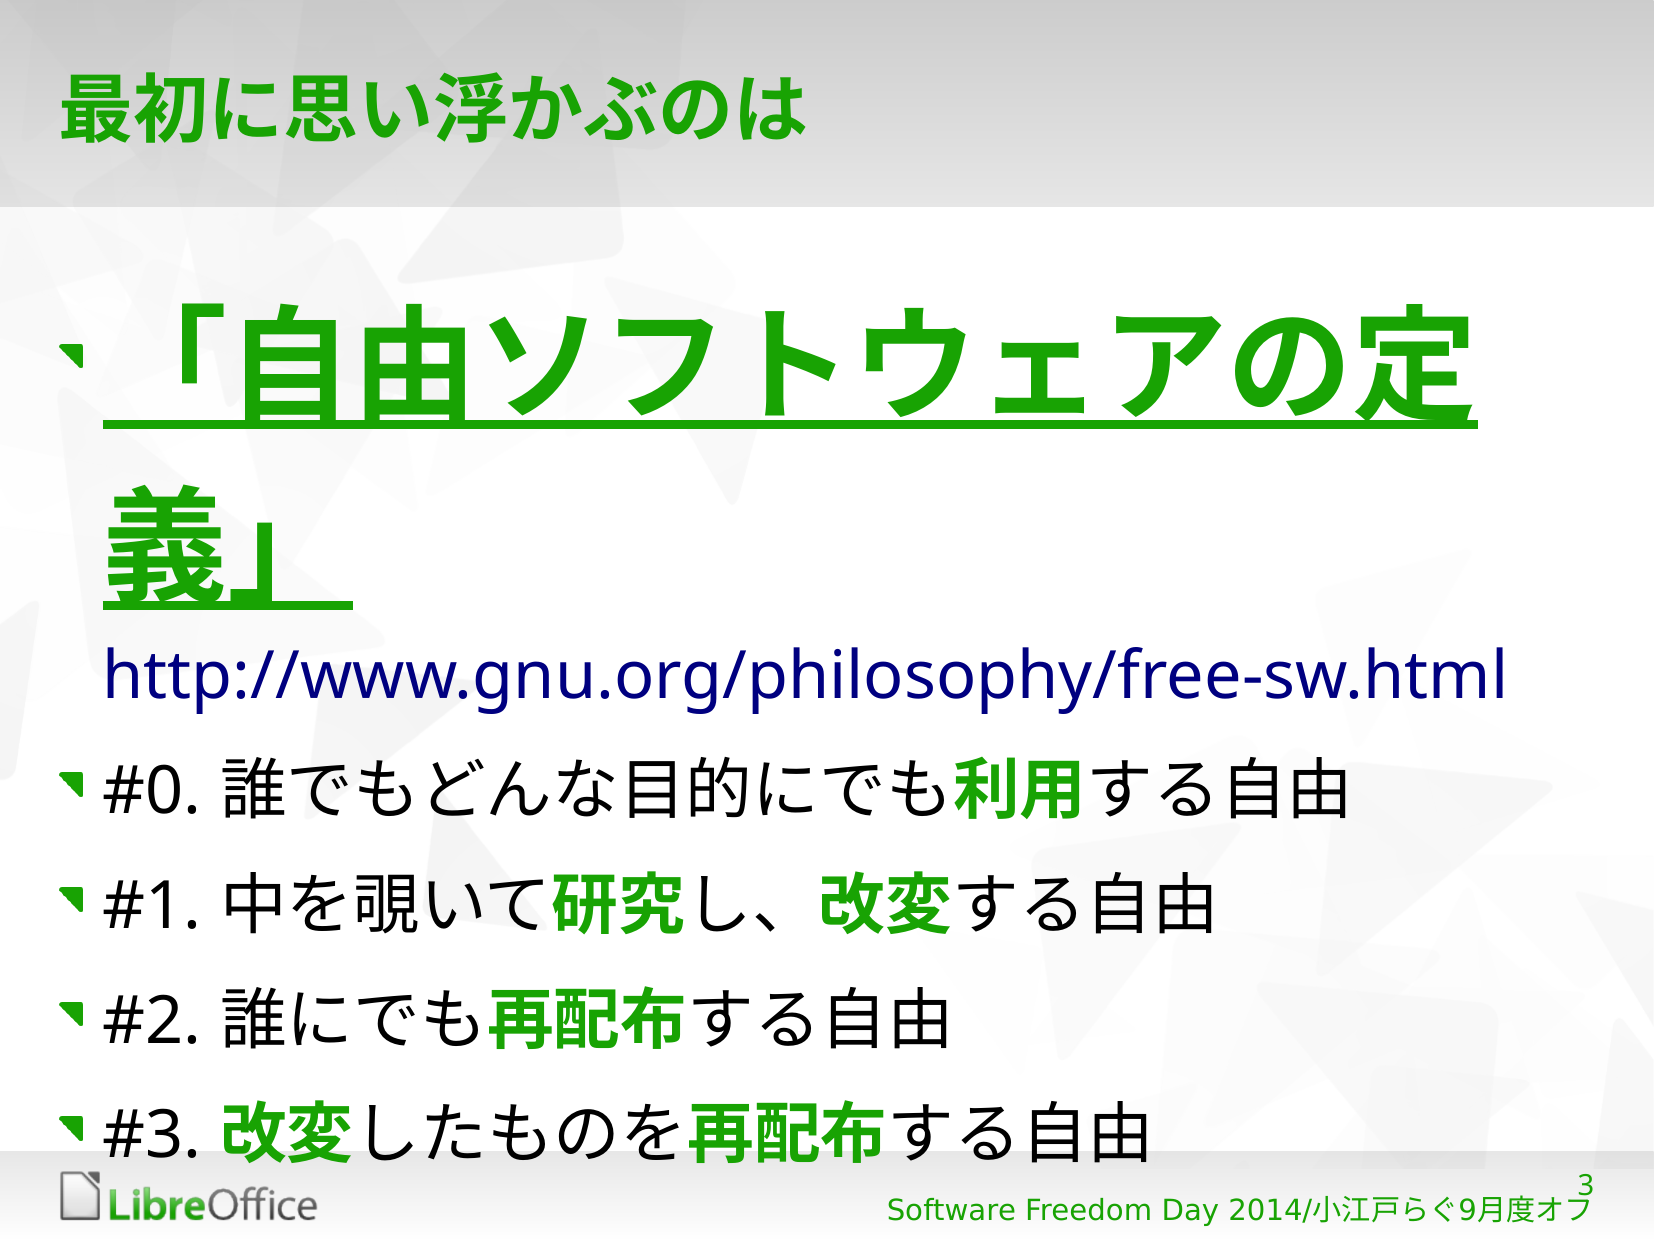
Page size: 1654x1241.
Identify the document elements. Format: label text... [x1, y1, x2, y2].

picture [1100, 1138, 1118, 1153]
picture [1100, 1119, 1118, 1133]
list 「自由ソフトウェアの定義」 http://www.gnu.org/philosophy/free-sw.html #0.誰でもどんな目的にでも利用する自由 #1.中を覗いて研究し、改変する自由 #2.誰にでも再配布する自由 #3.改変したものを再配布する自由 [59, 265, 1595, 1114]
picture [1123, 1138, 1141, 1153]
picture [0, 0, 783, 931]
picture [1037, 1144, 1073, 1154]
picture [59, 1116, 83, 1141]
picture [915, 1128, 925, 1142]
picture [915, 548, 1654, 1169]
picture [1037, 1115, 1073, 1125]
title 最初に思い浮かぶのは [59, 29, 1595, 178]
picture [915, 1145, 923, 1153]
picture [41, 1152, 337, 1240]
picture [1037, 1130, 1073, 1139]
picture [978, 1146, 993, 1155]
picture [915, 1117, 923, 1124]
picture [1123, 1119, 1141, 1133]
